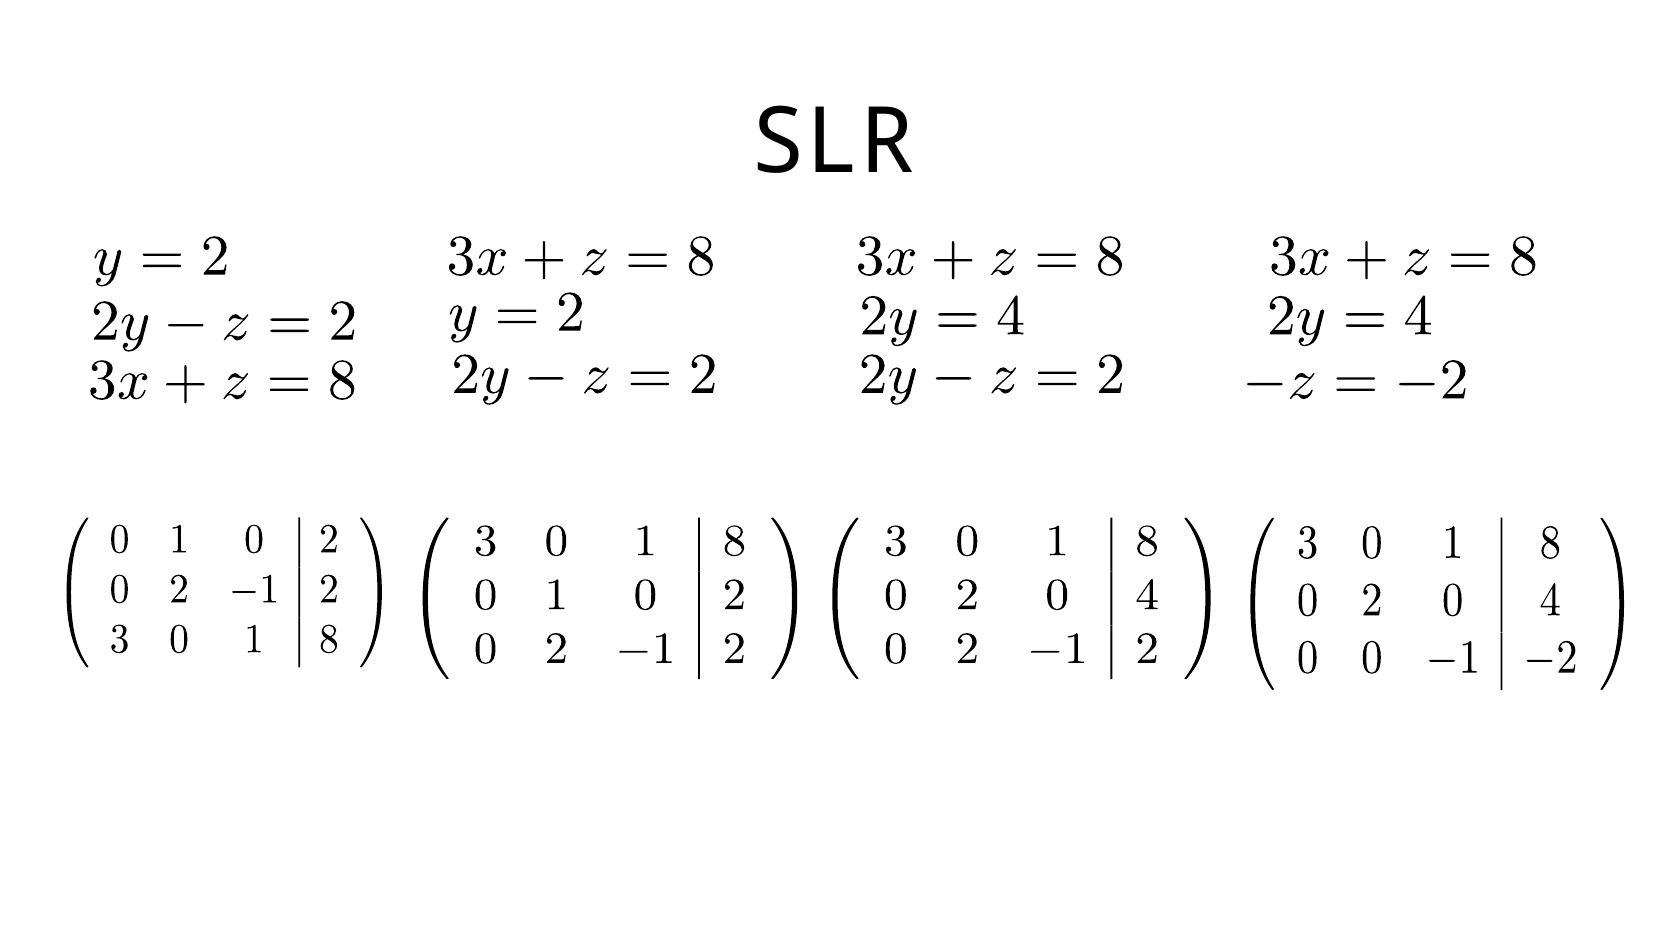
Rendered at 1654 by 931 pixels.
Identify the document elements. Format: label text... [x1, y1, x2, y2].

text_box [93, 301, 355, 352]
text_box [57, 517, 382, 668]
text_box [454, 354, 715, 405]
text_box [857, 236, 1123, 280]
text_box [861, 354, 1123, 405]
text_box [94, 236, 227, 287]
text_box [411, 517, 798, 680]
text_box [1271, 236, 1536, 280]
text_box [862, 295, 1024, 347]
text_box [1240, 517, 1625, 691]
text_box [448, 236, 713, 280]
text_box [1245, 360, 1466, 400]
text_box [90, 360, 355, 404]
title SLR [88, 59, 1577, 215]
text_box [1269, 295, 1431, 347]
text_box [820, 517, 1211, 680]
text_box [449, 292, 582, 343]
